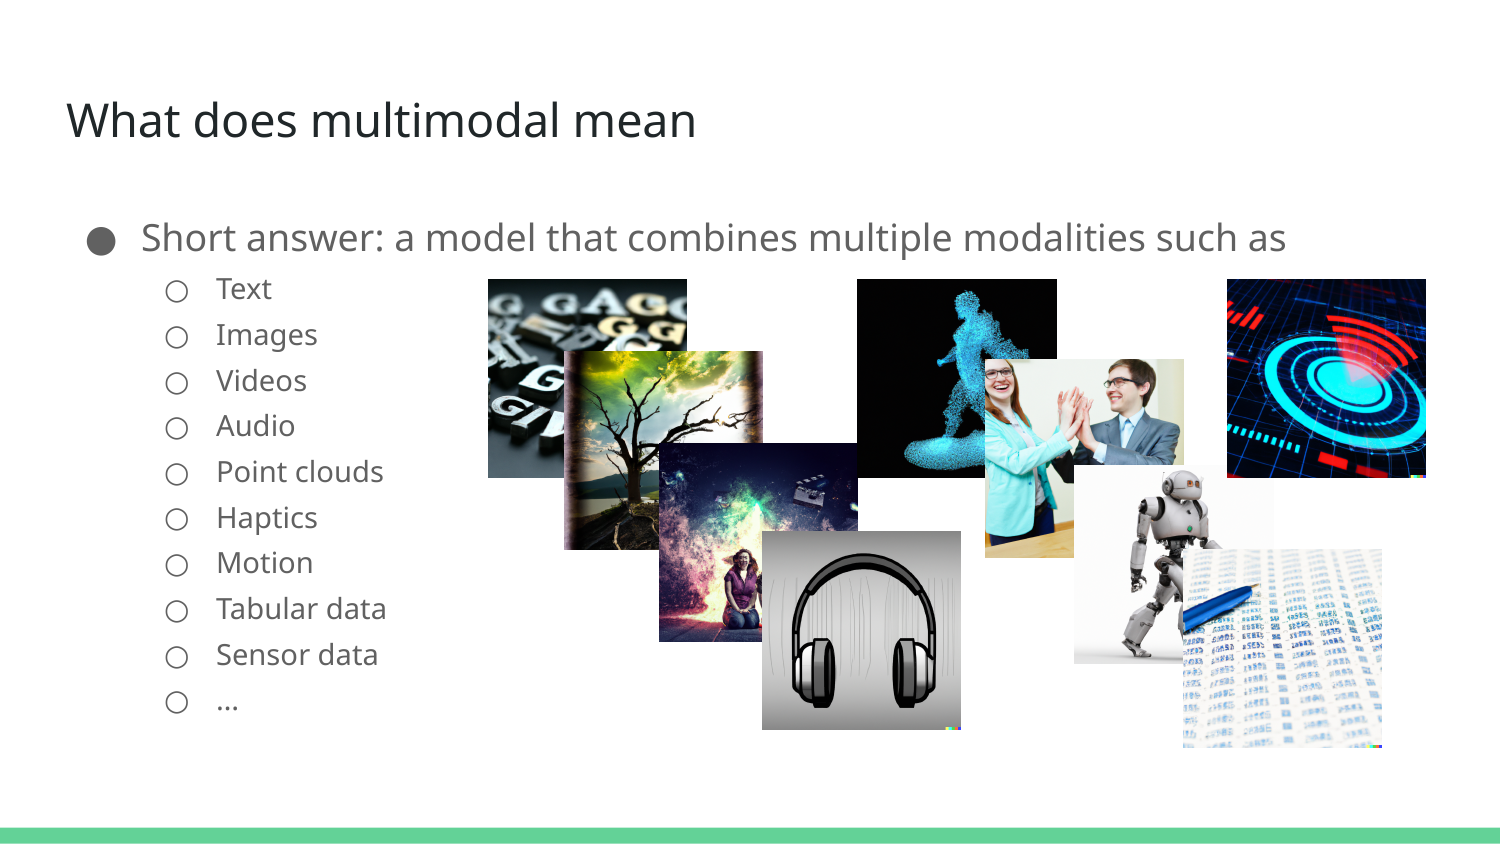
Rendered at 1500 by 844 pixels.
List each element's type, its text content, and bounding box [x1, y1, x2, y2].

picture [488, 279, 1426, 748]
list Short answer: a model that combines multiple modalities such as Text Images Videos Audio Point clouds Haptics Motion Tabular data Sensor data … [51, 189, 1449, 750]
title What does multimodal mean [51, 72, 1449, 167]
